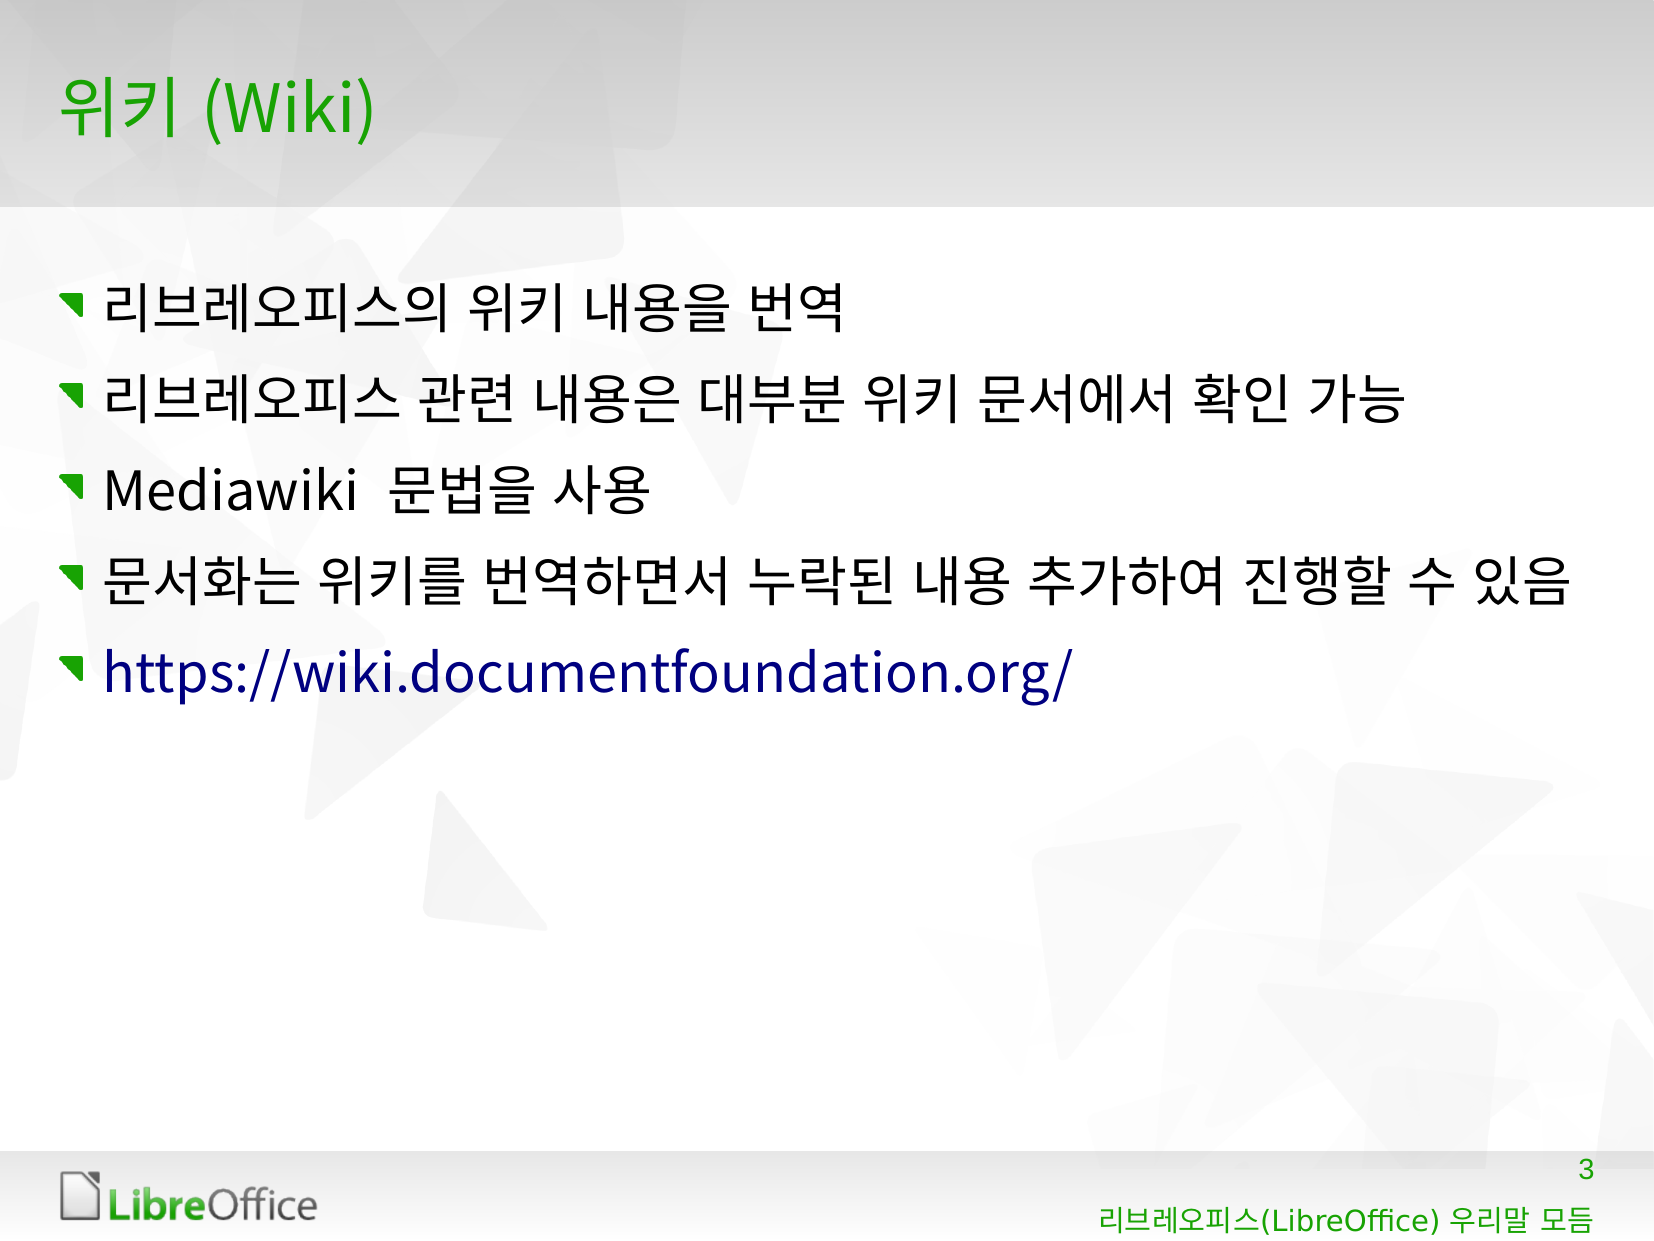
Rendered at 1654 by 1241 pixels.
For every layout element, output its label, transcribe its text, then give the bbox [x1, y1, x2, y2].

picture [915, 548, 1654, 1169]
list 리브레오피스의 위키 내용을 번역 리브레오피스 관련 내용은 대부분 위키 문서에서 확인 가능 Mediawiki 문법을 사용 문서화는 위키를 번역하면서 누락된 내용 추가하여 진행할 수 있음 https://wiki.documentfoundation.org/ [59, 265, 1595, 1149]
title 위키(Wiki) [59, 29, 1595, 178]
picture [0, 0, 783, 931]
picture [41, 1152, 337, 1240]
